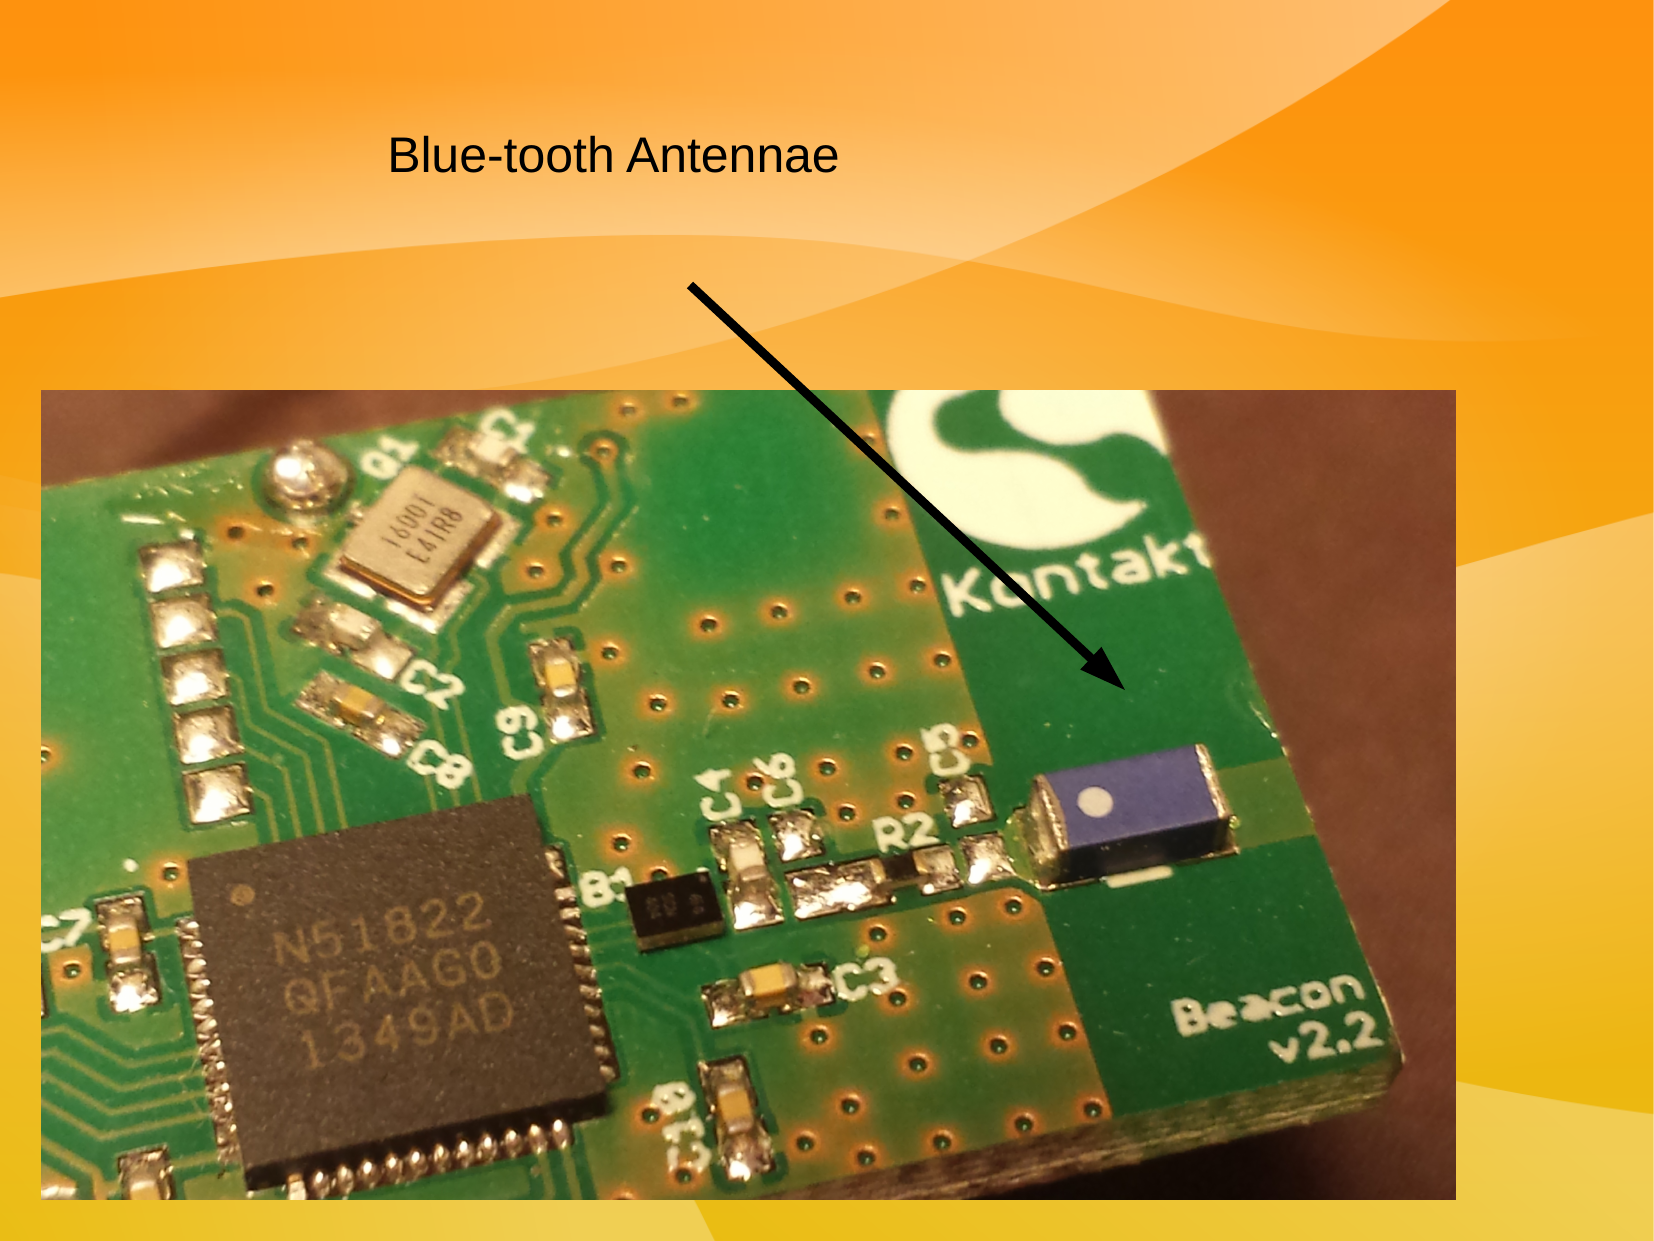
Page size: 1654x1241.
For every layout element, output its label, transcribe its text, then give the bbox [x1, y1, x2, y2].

text_box Blue-tooth Antennae [372, 120, 856, 191]
picture [0, 0, 1654, 1241]
